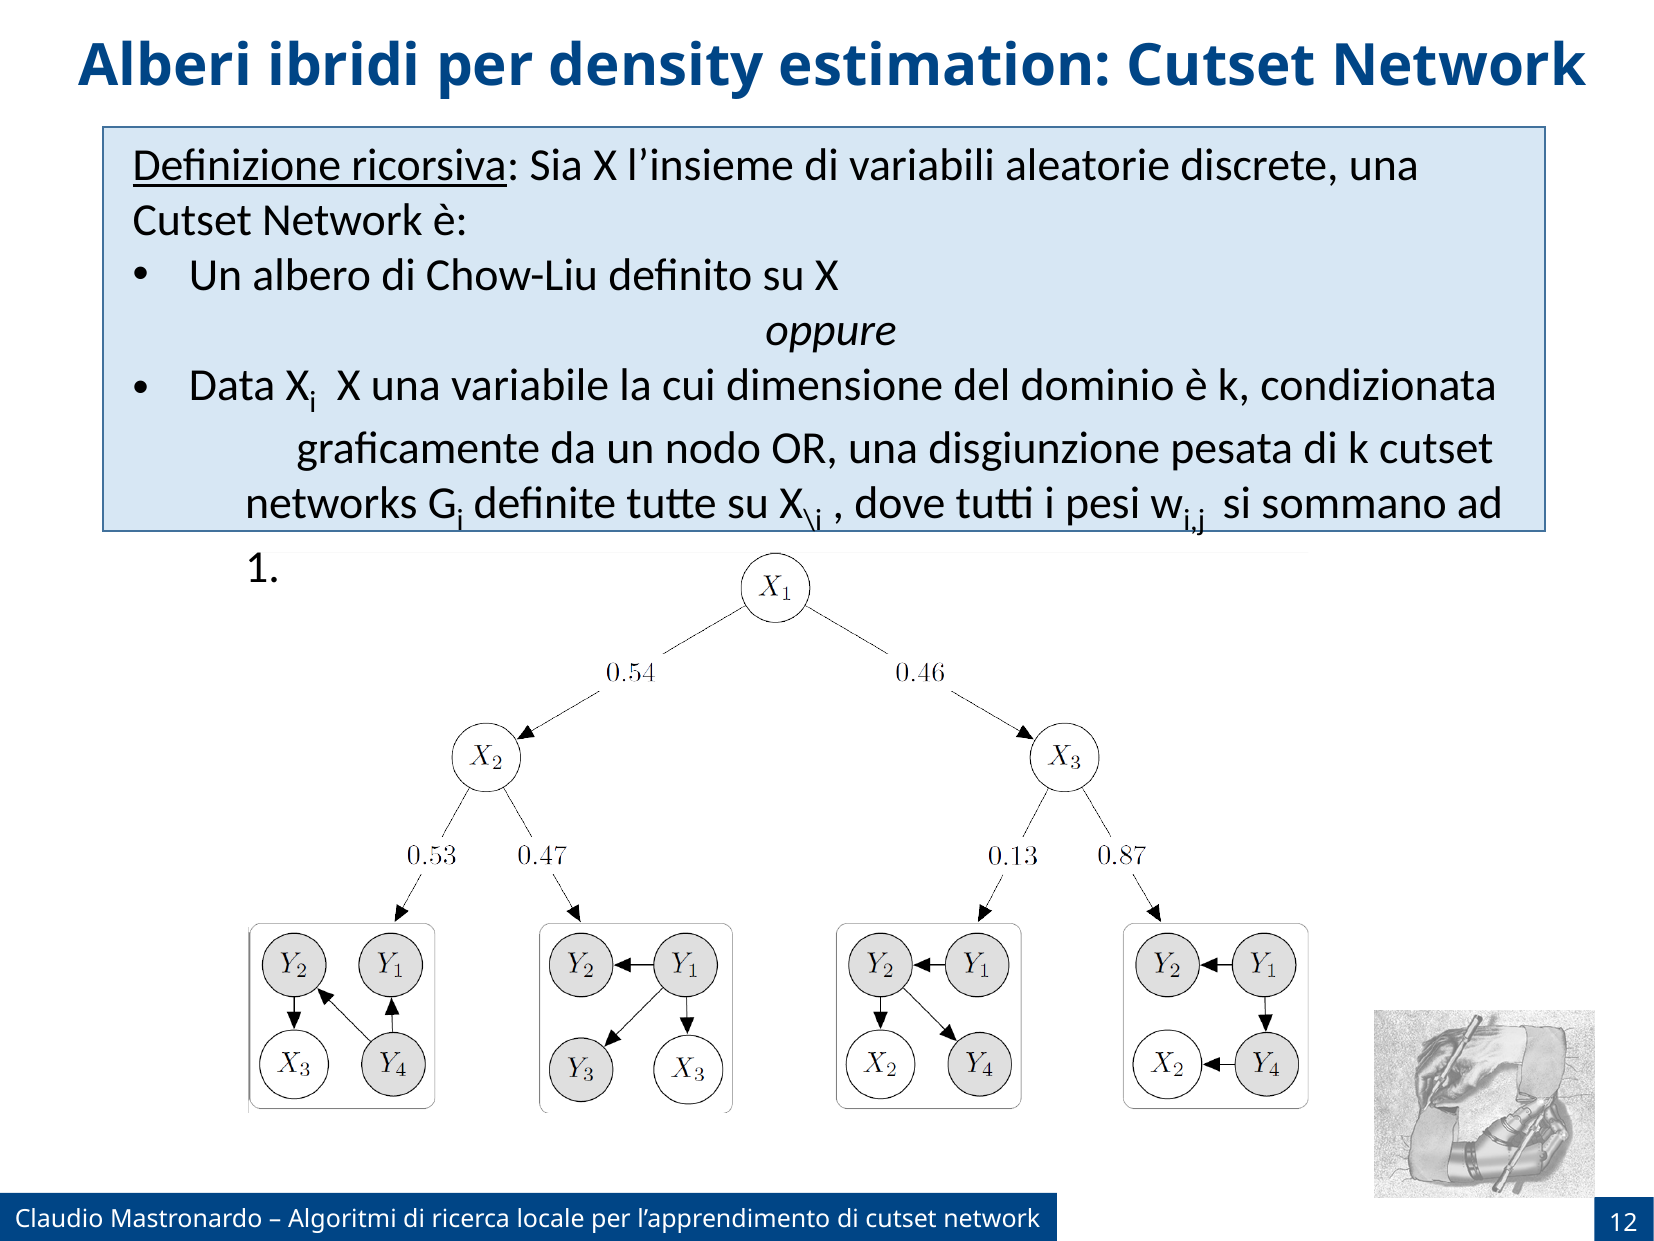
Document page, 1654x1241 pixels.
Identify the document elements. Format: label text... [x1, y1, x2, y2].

picture [238, 552, 1318, 1113]
title Alberi ibridi per density estimation: Cutset Network [41, 17, 1625, 107]
text_box [103, 127, 117, 531]
text_box Definizione ricorsiva: Sia X l’insieme di variabili aleatorie discrete, una Cutset Network è: Un albero di Chow-Liu definito su X oppure Data Xi X una variabile la cui dimensione del dominio è k, condizionata graficamente da un nodo OR, una disgiunzione pesata di k cutset networks Gi definite tutte su X\i , dove tutti i pesi wi,j si sommano ad 1. [117, 127, 1545, 532]
